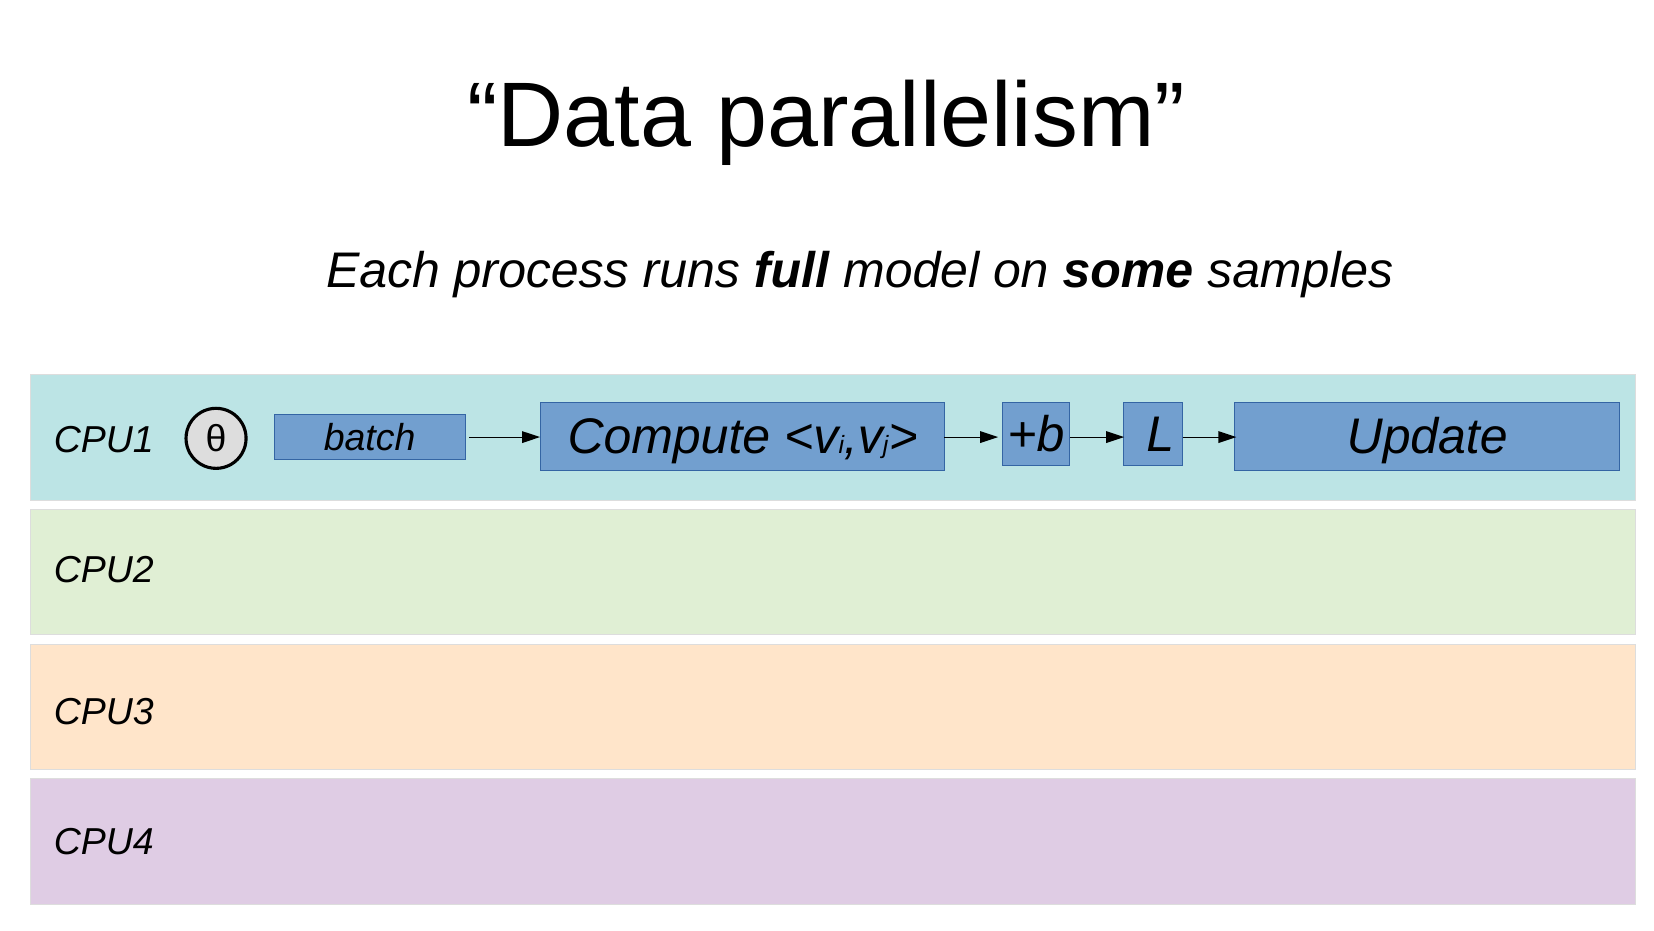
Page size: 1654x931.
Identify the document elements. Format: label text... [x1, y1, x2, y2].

text_box [30, 644, 1636, 770]
text_box Each process runs full model on some samples [311, 234, 1510, 362]
text_box Compute <vi,vj> [540, 402, 945, 471]
text_box L [1123, 402, 1183, 466]
text_box CPU1 [39, 411, 190, 469]
text_box Update [1234, 402, 1620, 471]
text_box θ [186, 408, 247, 469]
title “Data parallelism” [82, 37, 1571, 193]
text_box CPU2 [39, 541, 190, 599]
text_box [30, 509, 1636, 635]
text_box [30, 778, 1636, 905]
text_box CPU3 [39, 683, 190, 741]
text_box +b [1002, 402, 1070, 466]
text_box CPU4 [39, 813, 190, 871]
text_box batch [274, 414, 466, 460]
text_box [30, 374, 1636, 501]
